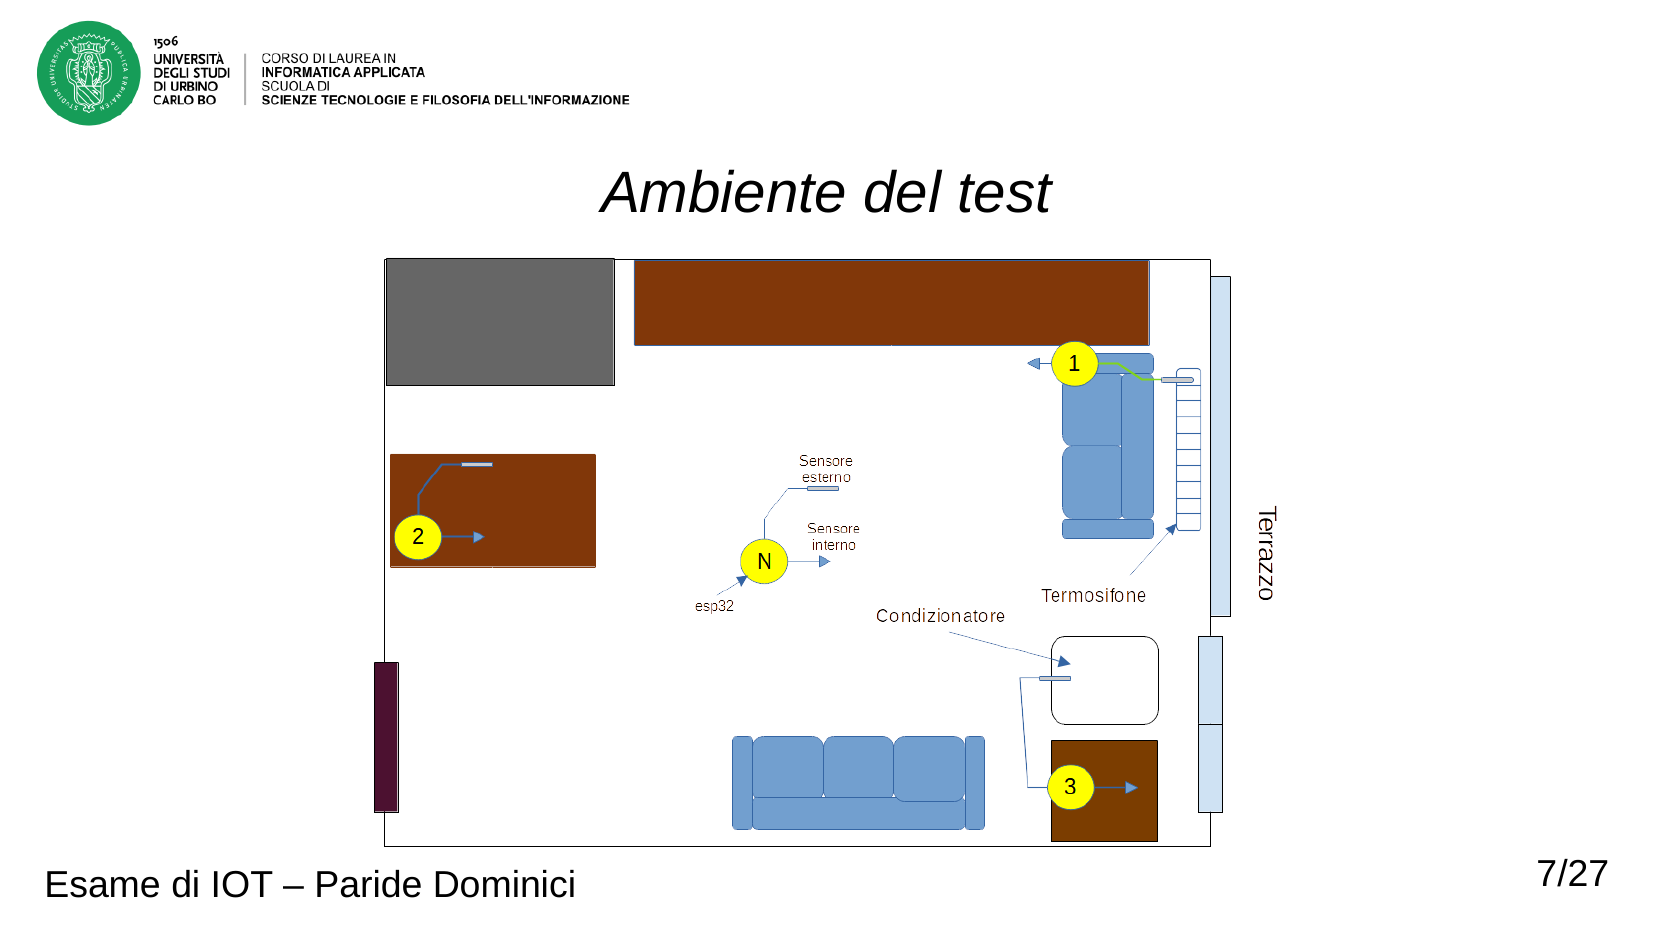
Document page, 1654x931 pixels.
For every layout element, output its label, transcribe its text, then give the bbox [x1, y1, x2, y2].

text_box Esame di IOT – Paride Dominici [29, 856, 680, 914]
text_box <numero>/27 [1328, 845, 1625, 916]
picture [366, 243, 1287, 851]
picture [25, 17, 650, 128]
title Ambiente del test [82, 147, 1571, 237]
